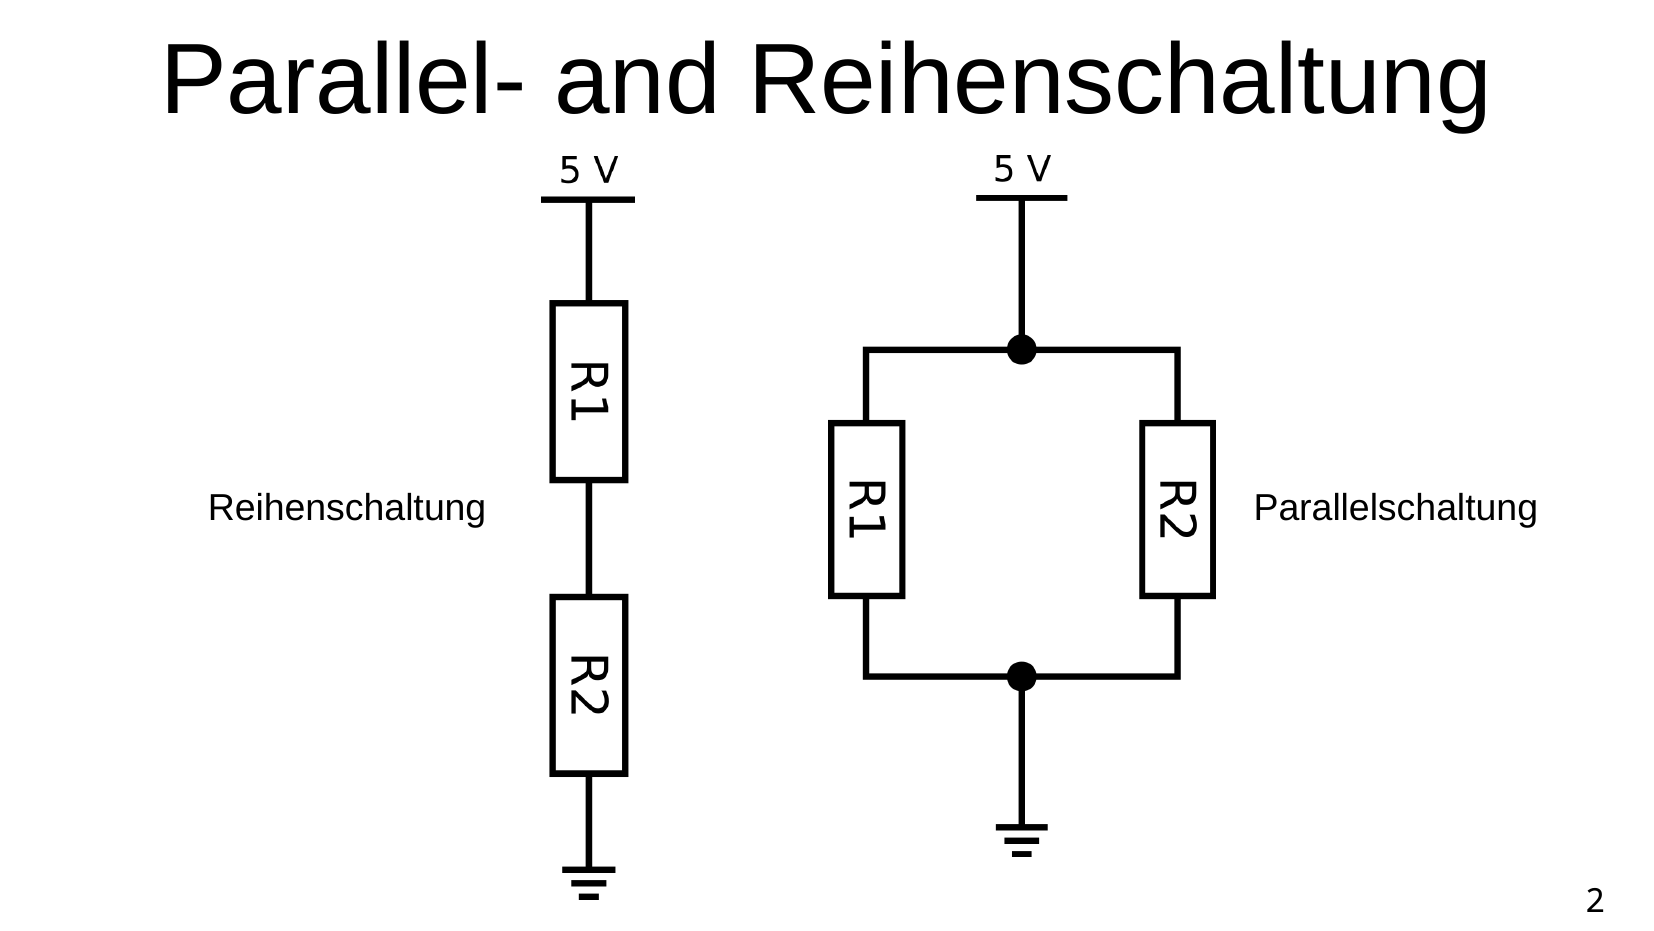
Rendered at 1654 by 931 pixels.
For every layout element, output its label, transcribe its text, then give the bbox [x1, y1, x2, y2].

picture [541, 156, 635, 901]
picture [828, 155, 1216, 857]
text_box Parallelschaltung [1238, 479, 1629, 537]
text_box Reihenschaltung [164, 479, 501, 537]
title Parallel- and Reihenschaltung [82, 1, 1571, 157]
